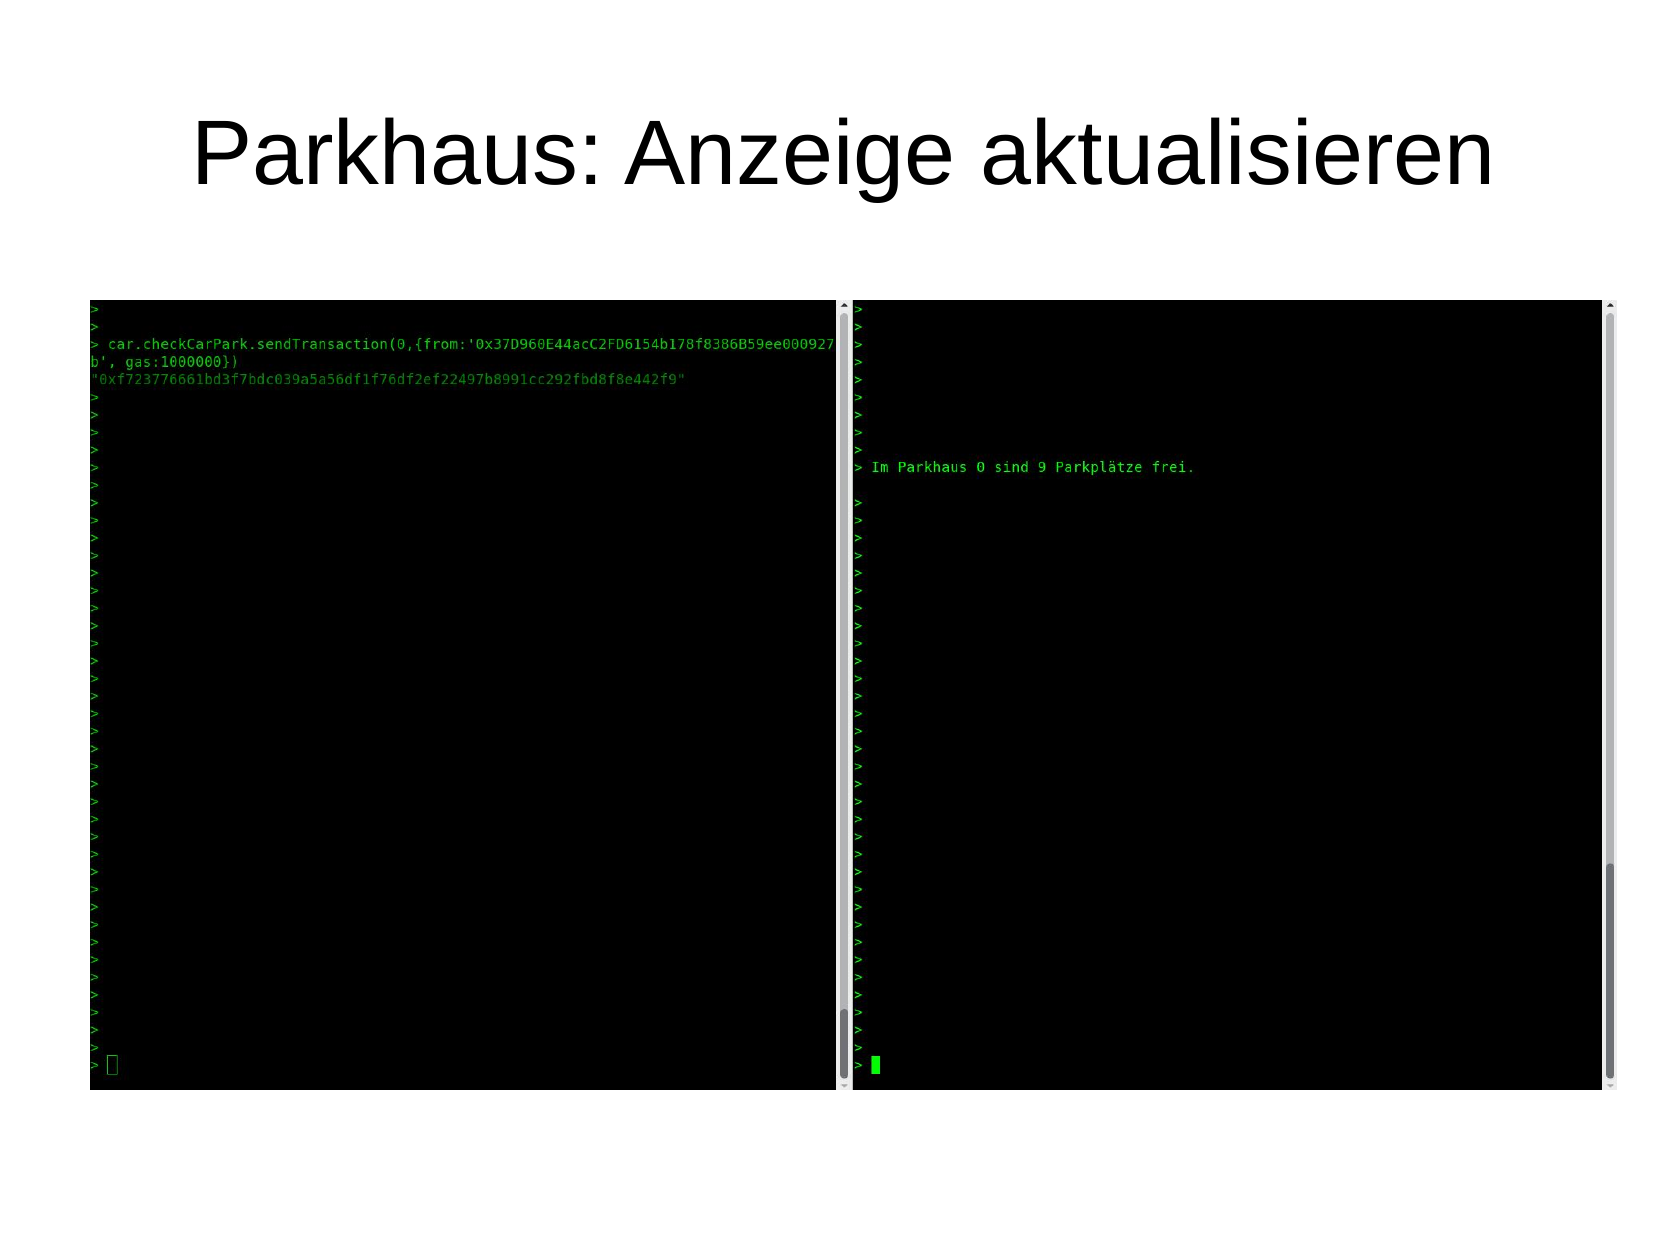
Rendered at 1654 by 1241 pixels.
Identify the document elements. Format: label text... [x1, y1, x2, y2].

picture [90, 300, 1617, 1090]
title Parkhaus: Anzeige aktualisieren [82, 49, 1571, 257]
